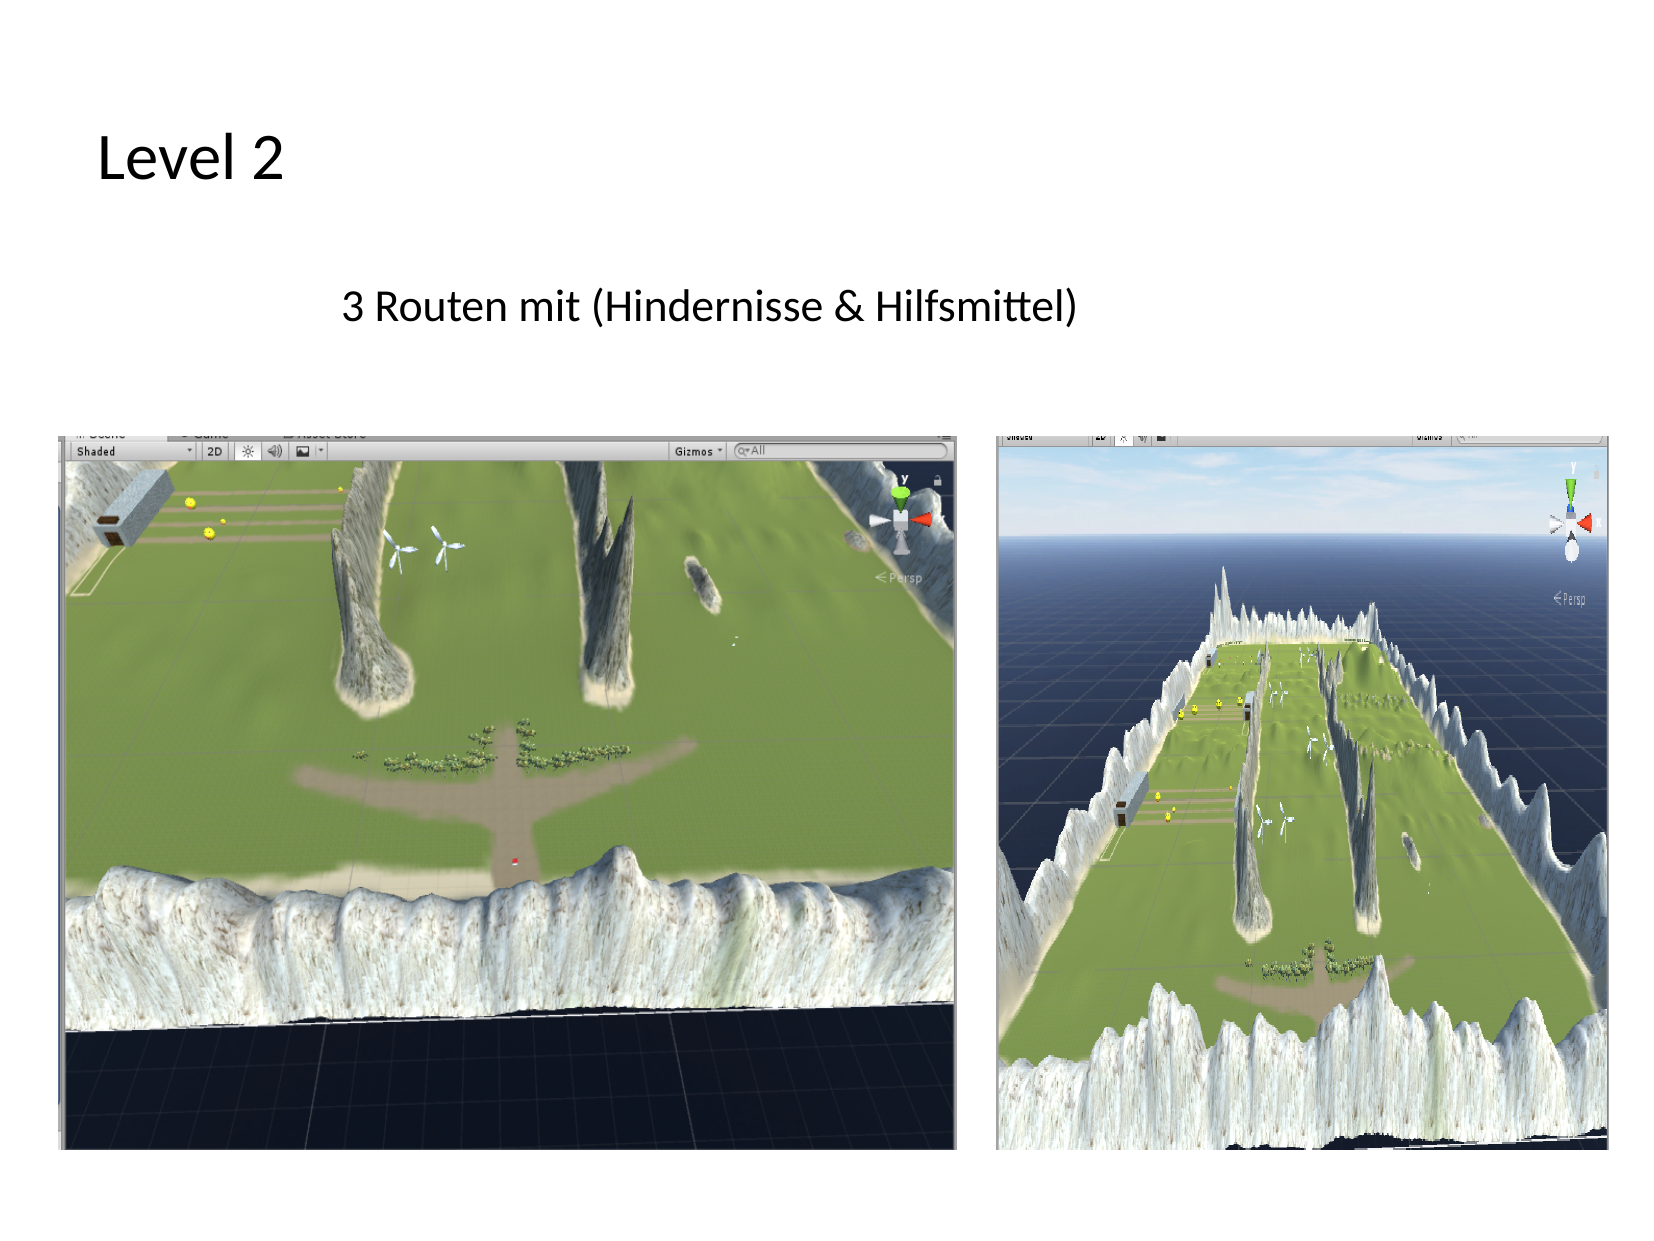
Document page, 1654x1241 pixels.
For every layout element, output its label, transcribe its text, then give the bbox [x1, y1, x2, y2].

picture [996, 436, 1609, 1150]
picture [58, 436, 957, 1150]
title Level 2 [82, 49, 1571, 257]
list 3 Routen mit (Hindernisse & Hilfsmittel) [82, 268, 1571, 1108]
